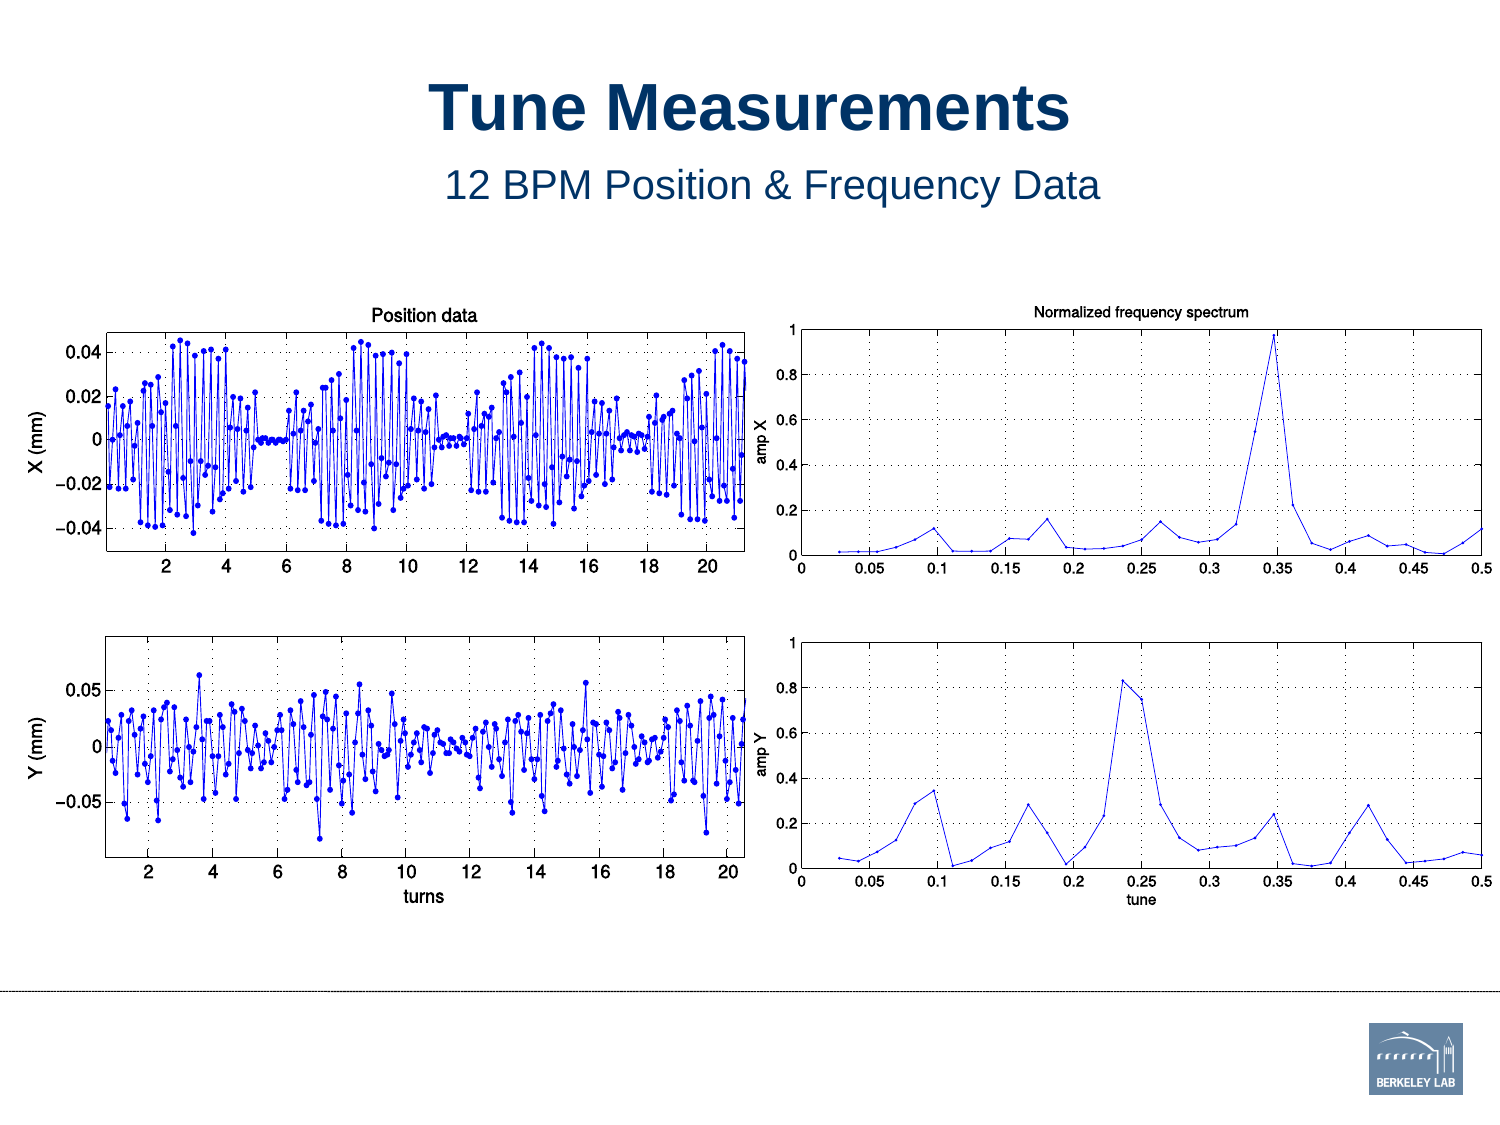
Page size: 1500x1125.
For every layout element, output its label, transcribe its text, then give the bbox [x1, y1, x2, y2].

title Tune Measurements [111, 42, 1389, 149]
picture [22, 306, 1493, 906]
picture [1369, 1023, 1463, 1095]
text_box 12 BPM Position & Frequency Data [60, 149, 1486, 215]
